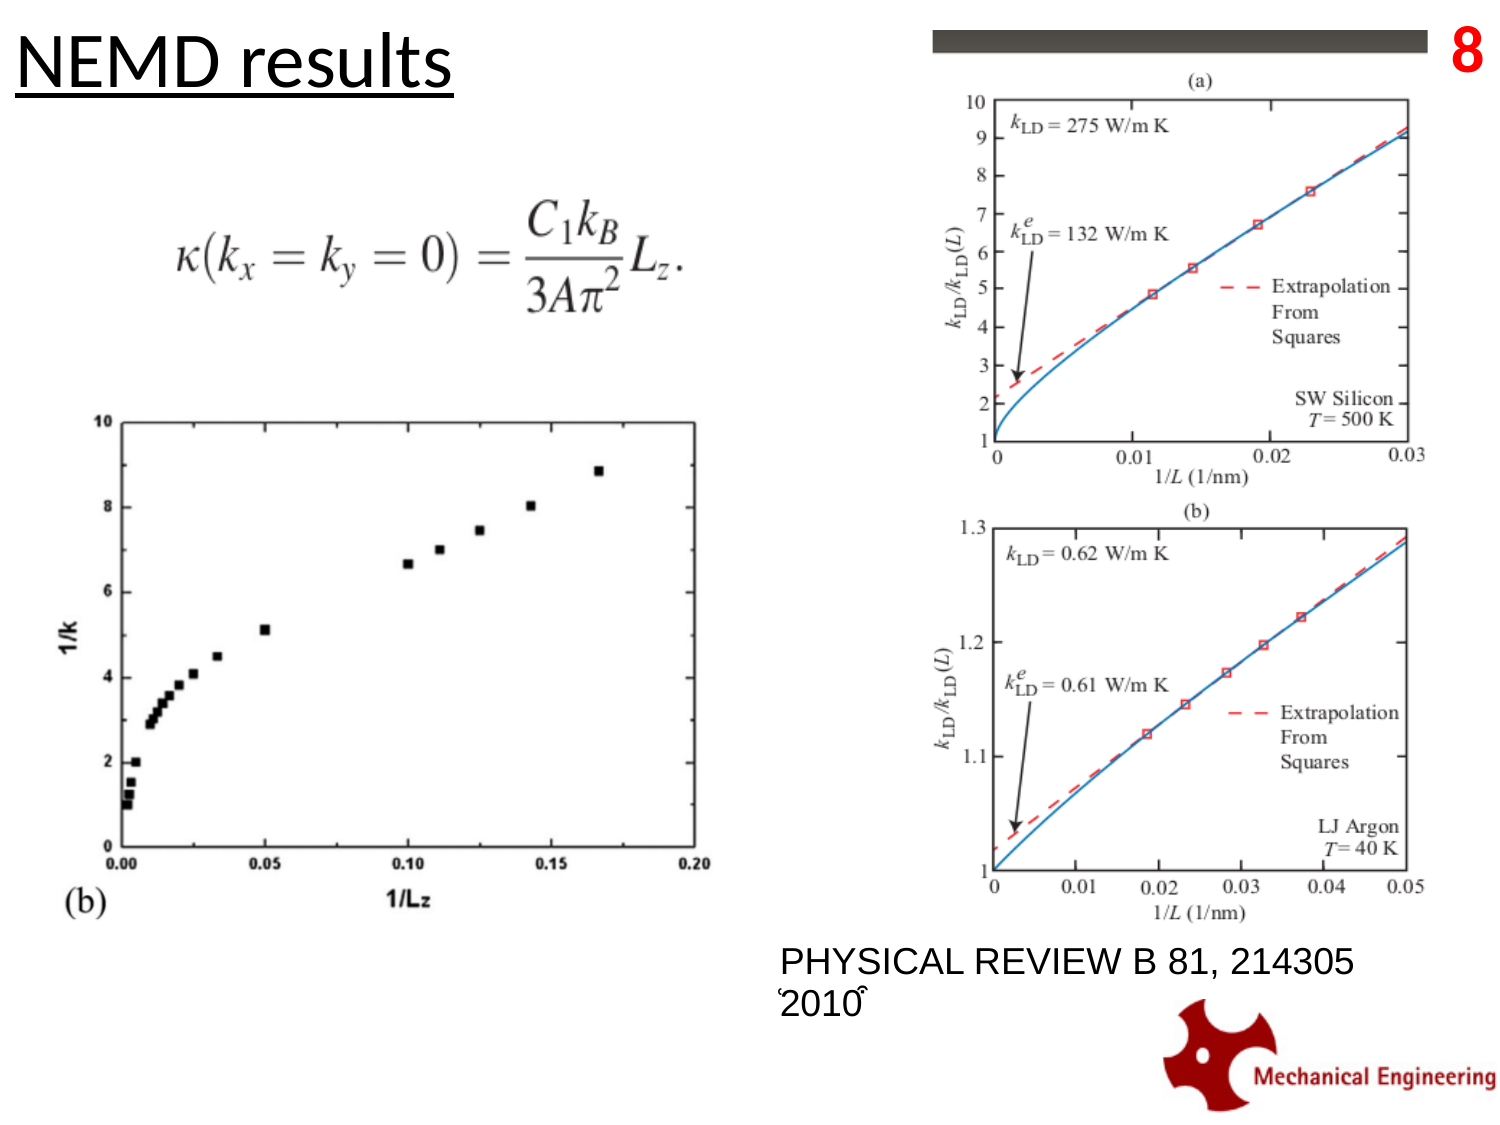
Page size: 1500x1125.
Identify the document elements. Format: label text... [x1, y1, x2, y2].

title NEMD results [0, 0, 1500, 150]
picture [45, 375, 719, 921]
picture [45, 179, 706, 374]
picture [932, 29, 1428, 924]
text_box PHYSICAL REVIEW B 81, 214305 ͑2010͒ [765, 933, 1464, 991]
picture [1162, 999, 1497, 1113]
text_box 8 [1436, 0, 1500, 93]
